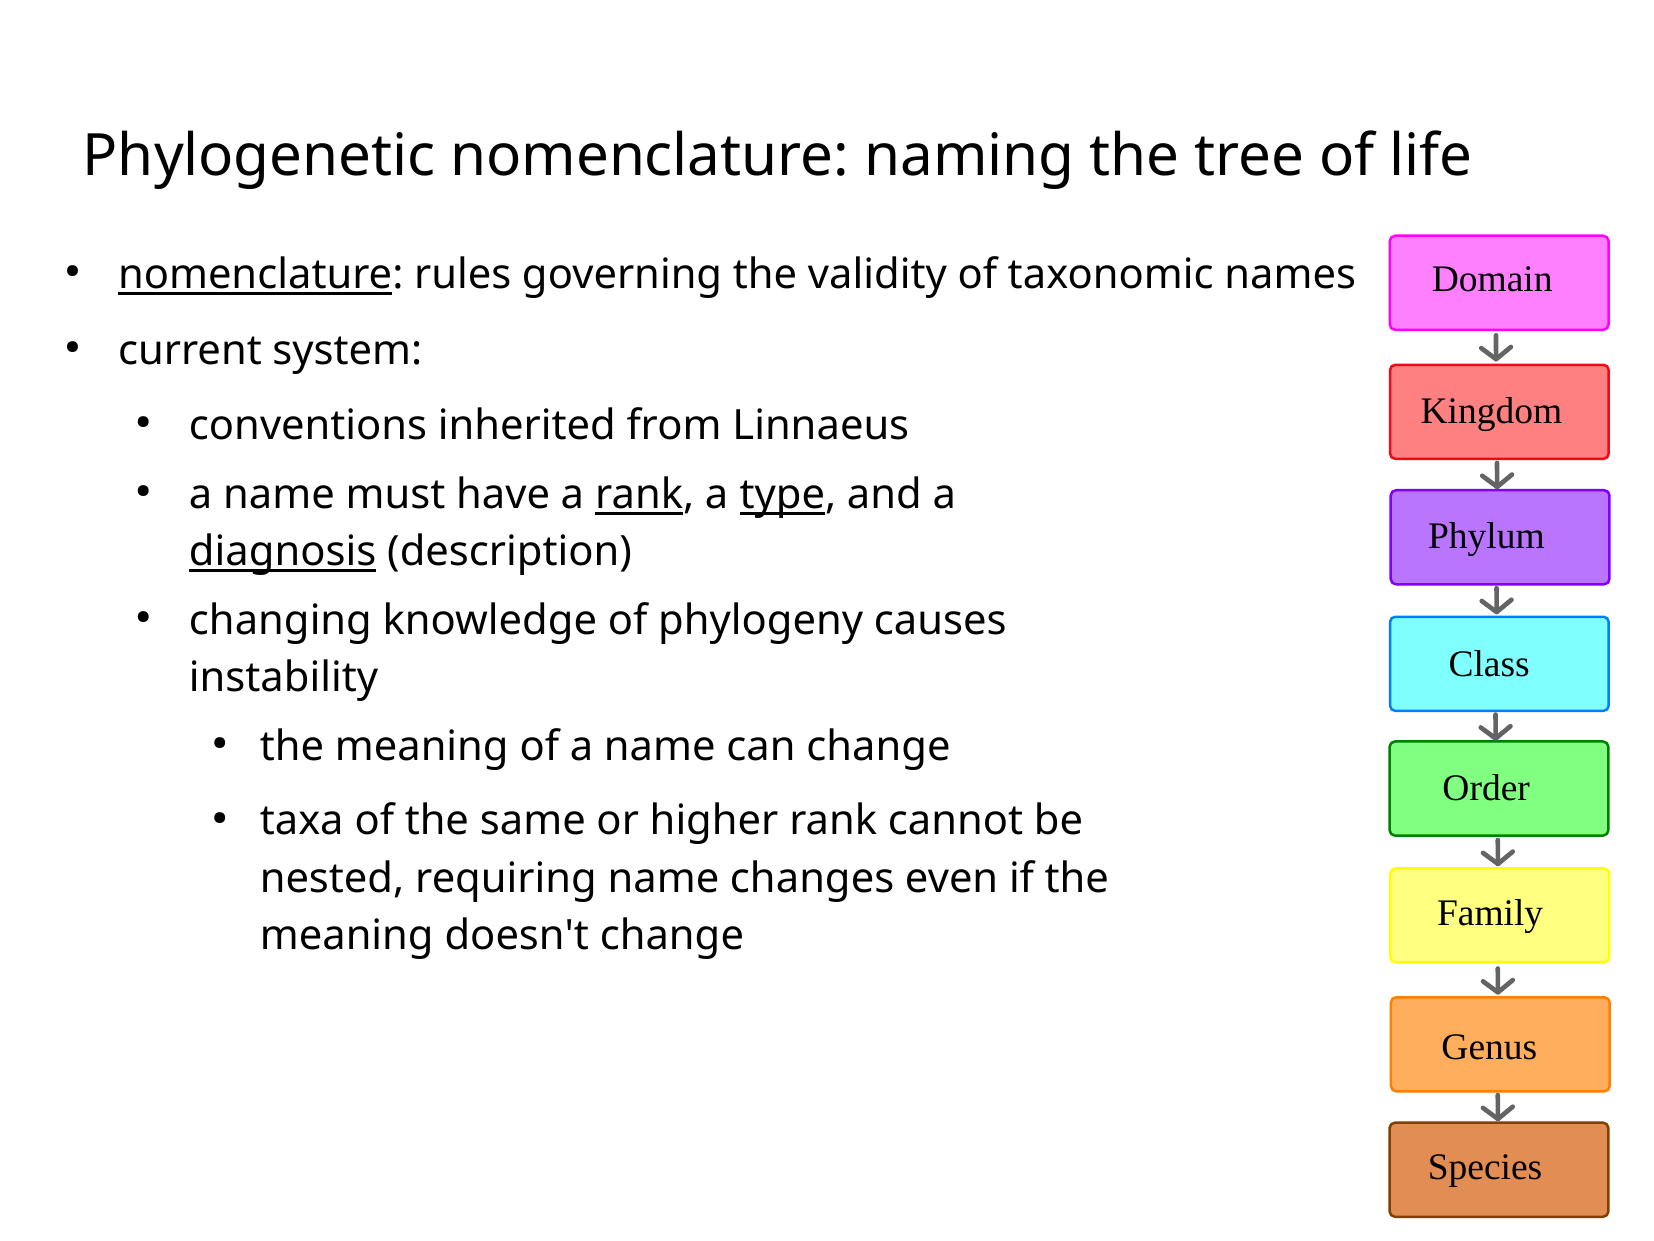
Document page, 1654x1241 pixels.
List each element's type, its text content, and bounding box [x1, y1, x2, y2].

title Phylogenetic nomenclature: naming the tree of life [82, 56, 1571, 244]
picture [1388, 234, 1611, 1219]
list nomenclature: rules governing the validity of taxonomic names current system: conventions inherited from Linnaeus a name must have a rank, a type, and a diagnosis (description) changing knowledge of phylogeny causes instability the meaning of a name can change taxa of the same or higher rank cannot be nested, requiring name changes even if the meaning doesn't change [47, 244, 1388, 1109]
